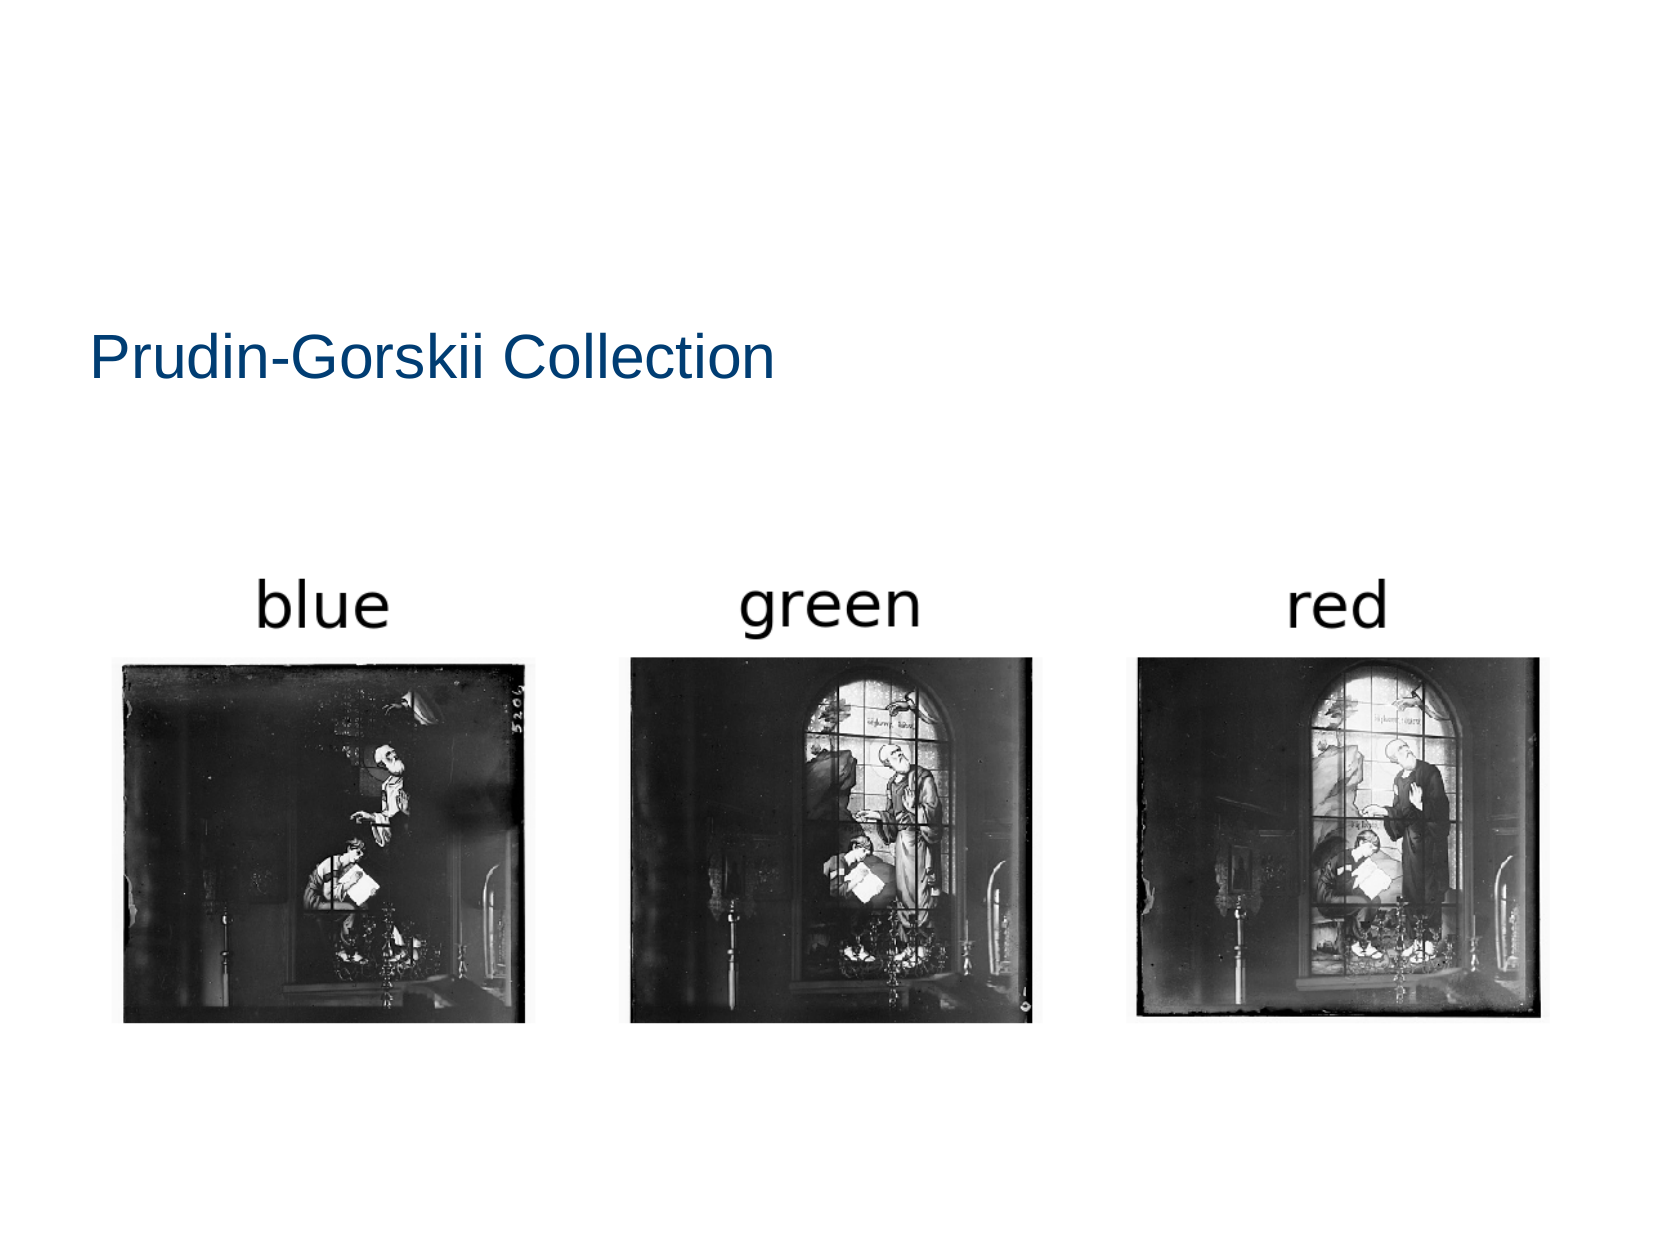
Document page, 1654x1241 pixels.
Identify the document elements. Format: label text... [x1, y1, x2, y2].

picture [0, 539, 1586, 1126]
text_box Prudin-Gorskii Collection [75, 315, 1425, 564]
